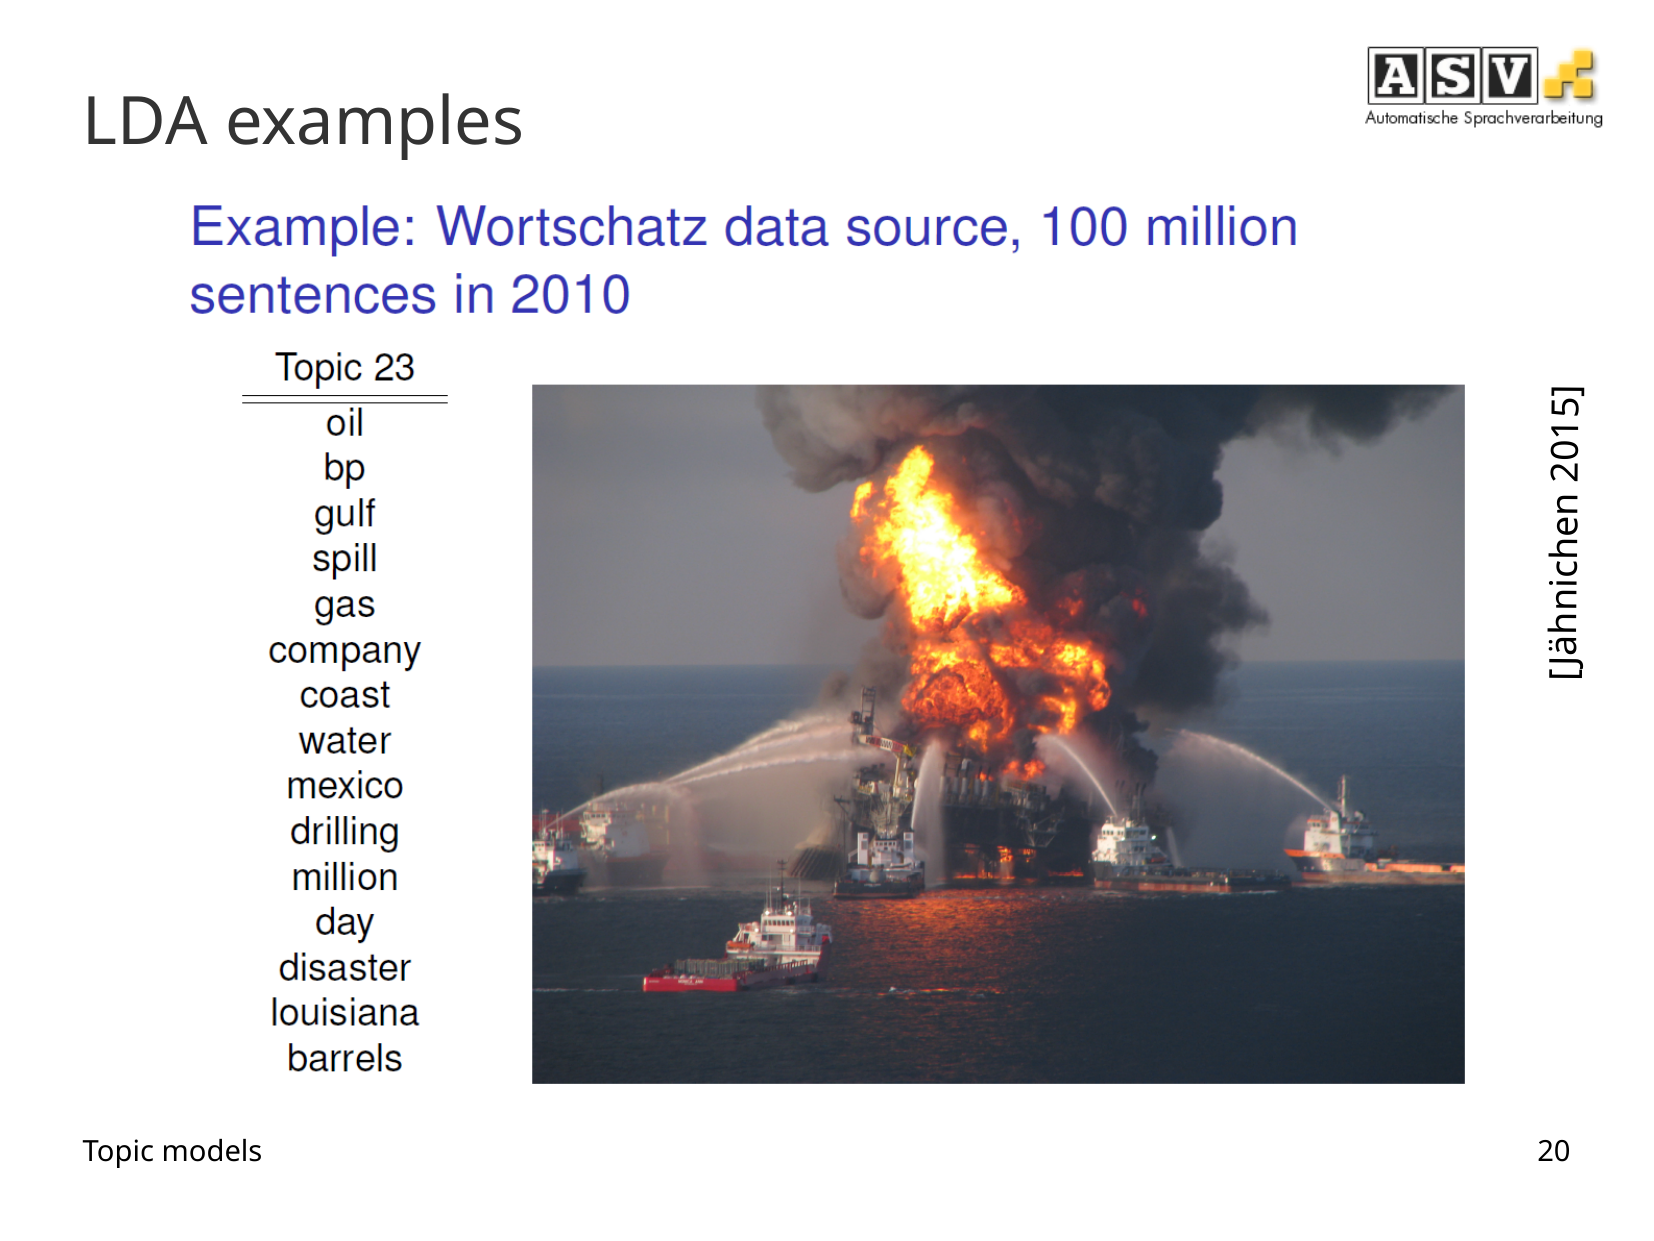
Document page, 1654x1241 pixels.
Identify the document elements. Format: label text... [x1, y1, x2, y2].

title LDA examples [82, 49, 1347, 189]
picture [188, 195, 1468, 1087]
picture [1364, 43, 1605, 129]
text_box [Jähnichen 2015] [1528, 379, 1595, 697]
